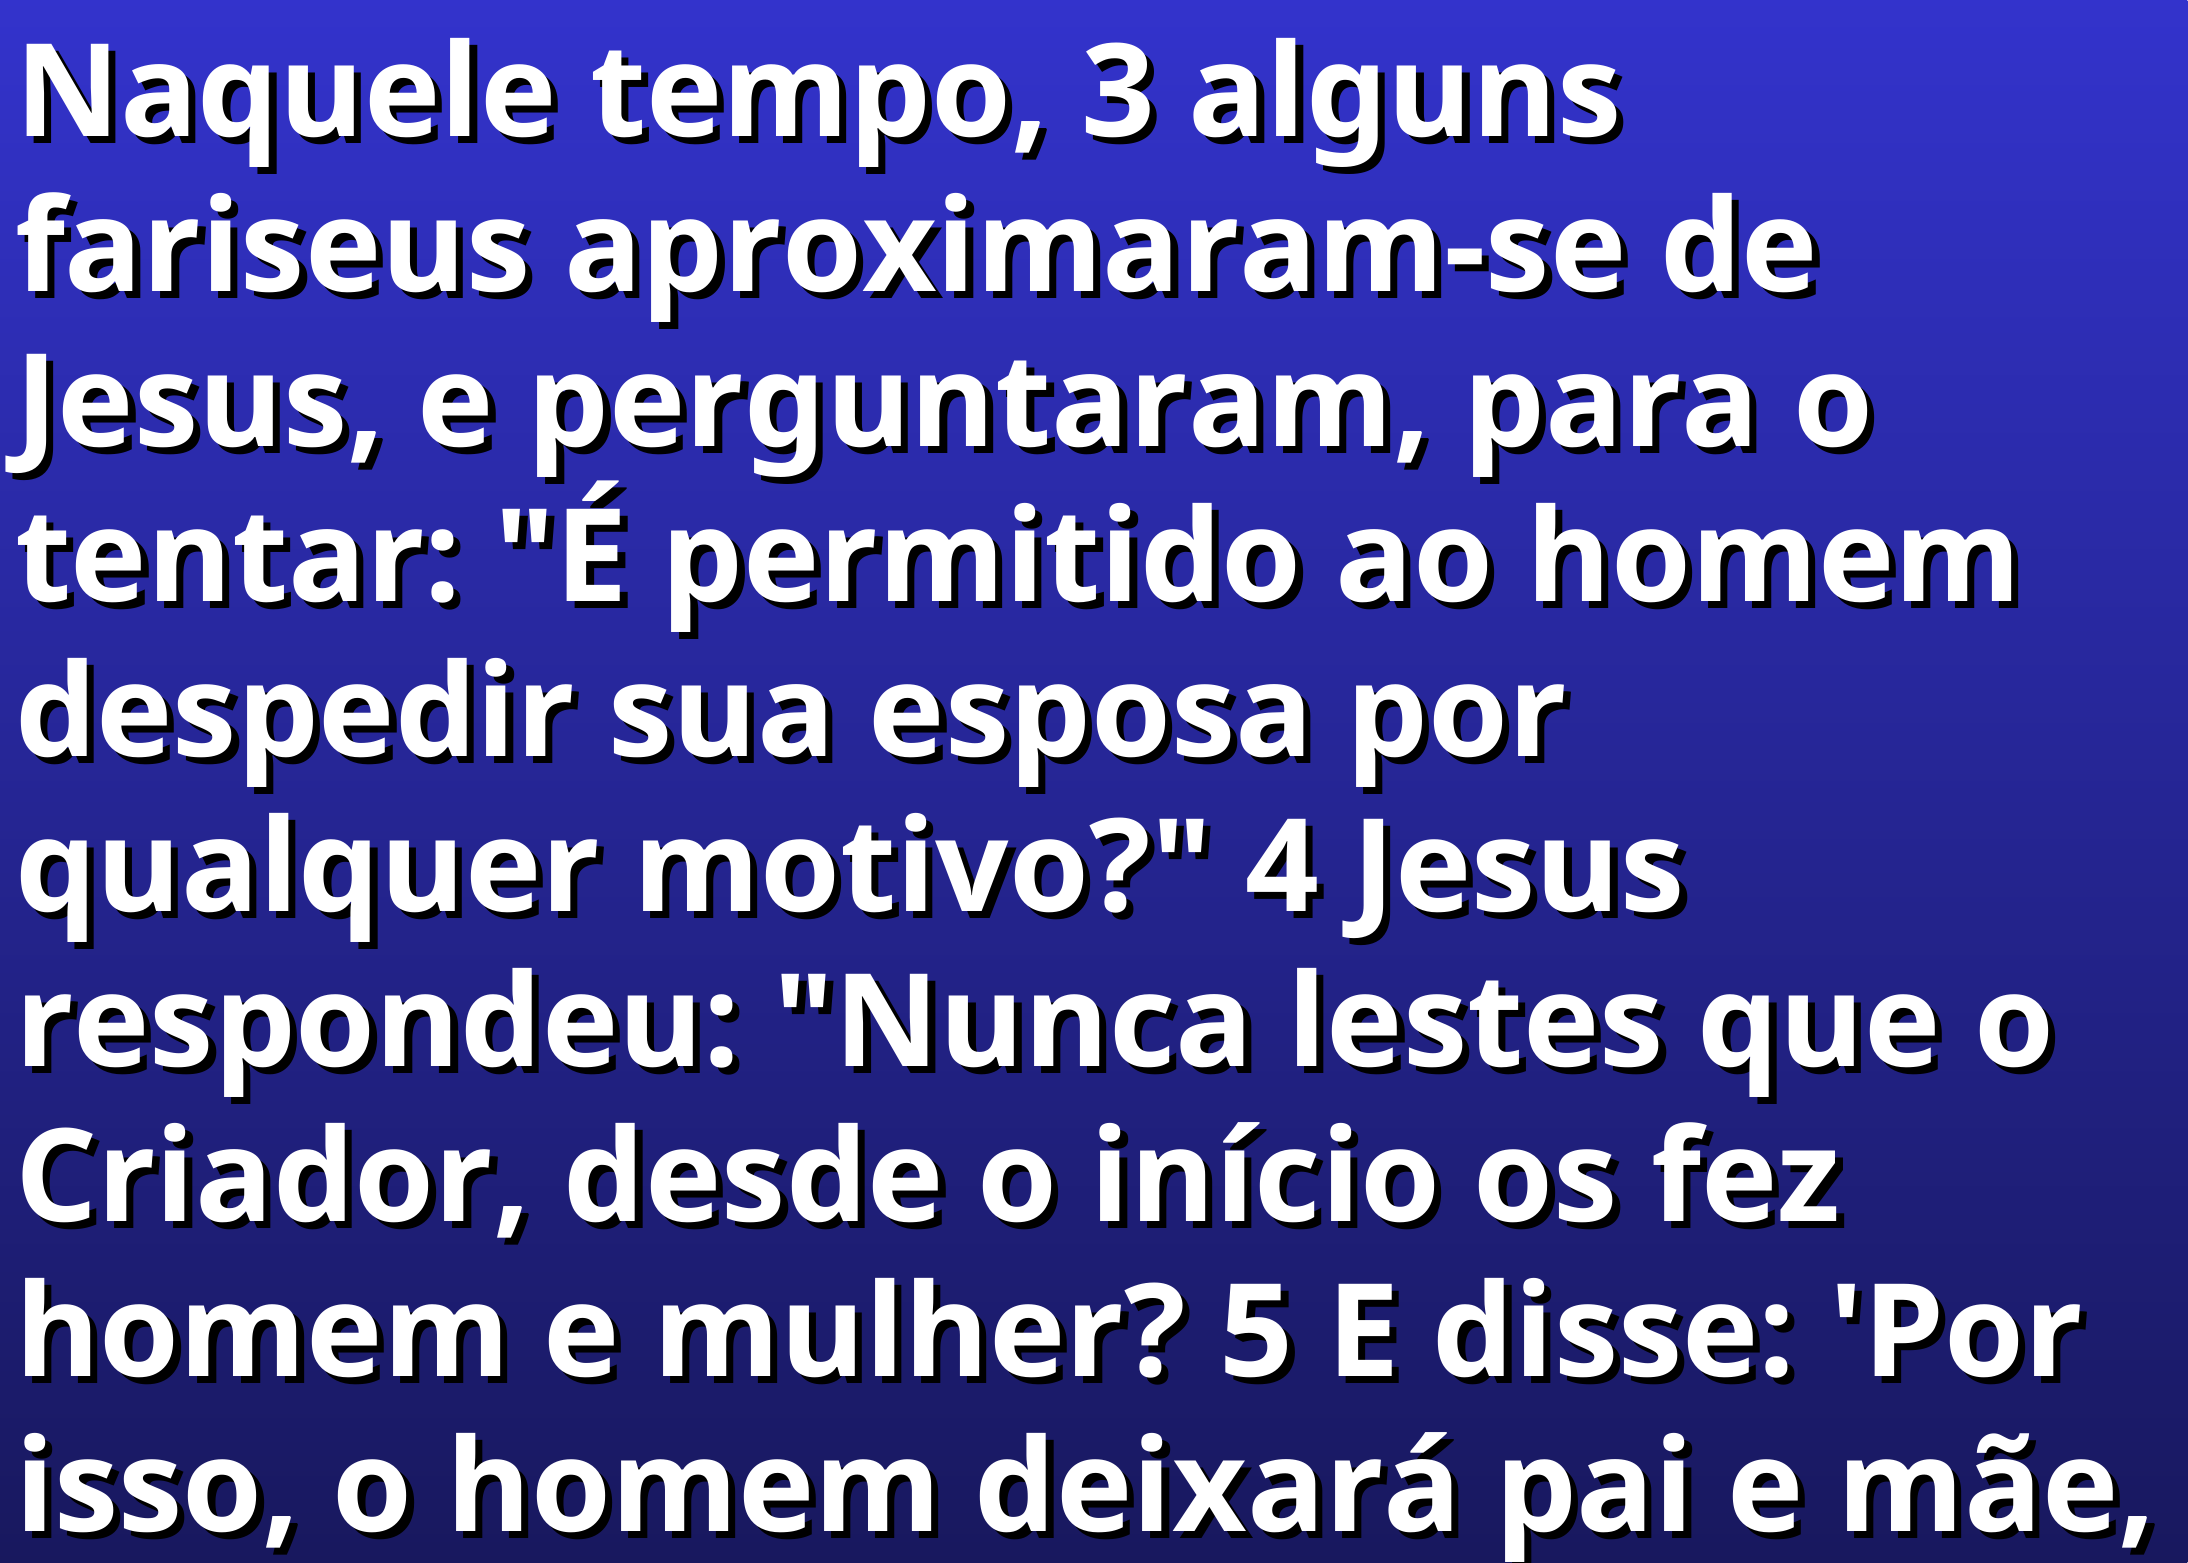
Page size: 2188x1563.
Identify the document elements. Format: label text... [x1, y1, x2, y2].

text_box Naquele tempo, 3 alguns fariseus aproximaram-se de Jesus, e perguntaram, para o tentar: "É permitido ao homem despedir sua esposa por qualquer motivo?" 4 Jesus respondeu: "Nunca lestes que o Criador, desde o início os fez homem e mulher? 5 E disse: 'Por isso, o homem deixará pai e mãe, e se unirá à sua mulher, e os dois serão uma só carne'? 6 De modo que eles já não são dois, mas uma só carne. Portanto, o que Deus uniu, o homem não separe". 7 Os fariseus perguntaram: "Então, como é que Moisés mandou dar certidão de divórcio e despedir a mulher?" 8 Jesus respondeu: "Moisés permitiu despedir a mulher, por causa da dureza do vosso coração. Mas não foi assim desde o início. 9 Por isso, eu vos digo: quem despedir a sua mulher — a não ser em caso de união ilegítima — e se casar com outra, comete adultério". 10 Os discípulos disseram a Jesus: "Se a situação do homem com a mulher é assim, não vale a pena casar-se". 11 Jesus respondeu: "Nem todos são capazes de entender isso, a não ser aqueles a quem é concedido. 12 Com efeito, existem homens incapazes para o casamento, porque nasceram assim; outros, porque os homens assim os fizeram; outros, ainda, se fizeram incapazes disso por causa do Reino dos Céus. Quem puder entender, entenda". [0, 0, 2188, 1563]
